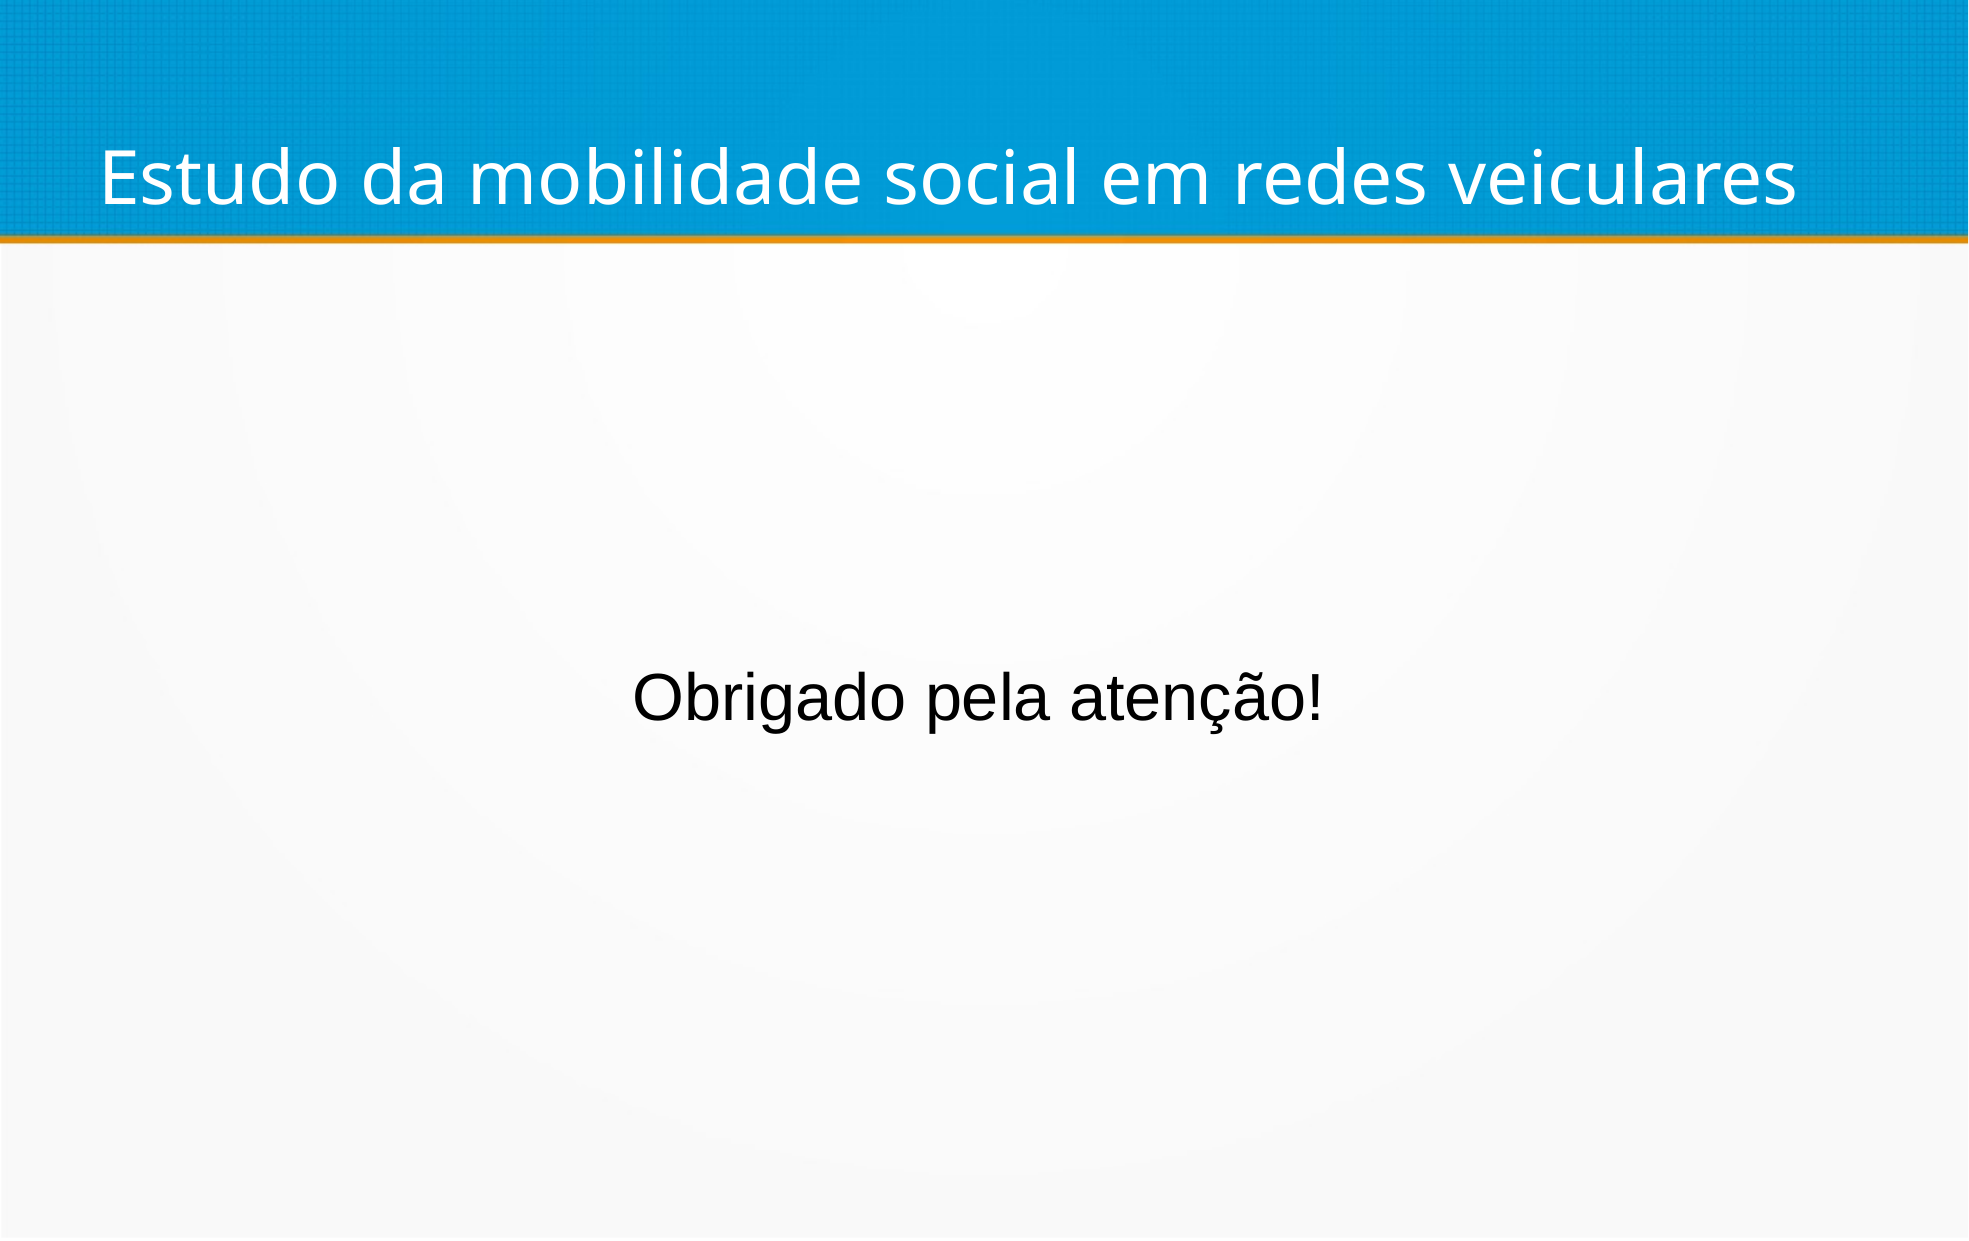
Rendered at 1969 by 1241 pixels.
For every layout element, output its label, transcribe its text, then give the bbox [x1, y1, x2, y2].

picture [0, 233, 1969, 1241]
subtitle Obrigado pela atenção! [98, 315, 1860, 1080]
text_box Estudo da mobilidade social em redes veiculares [98, 19, 1870, 227]
